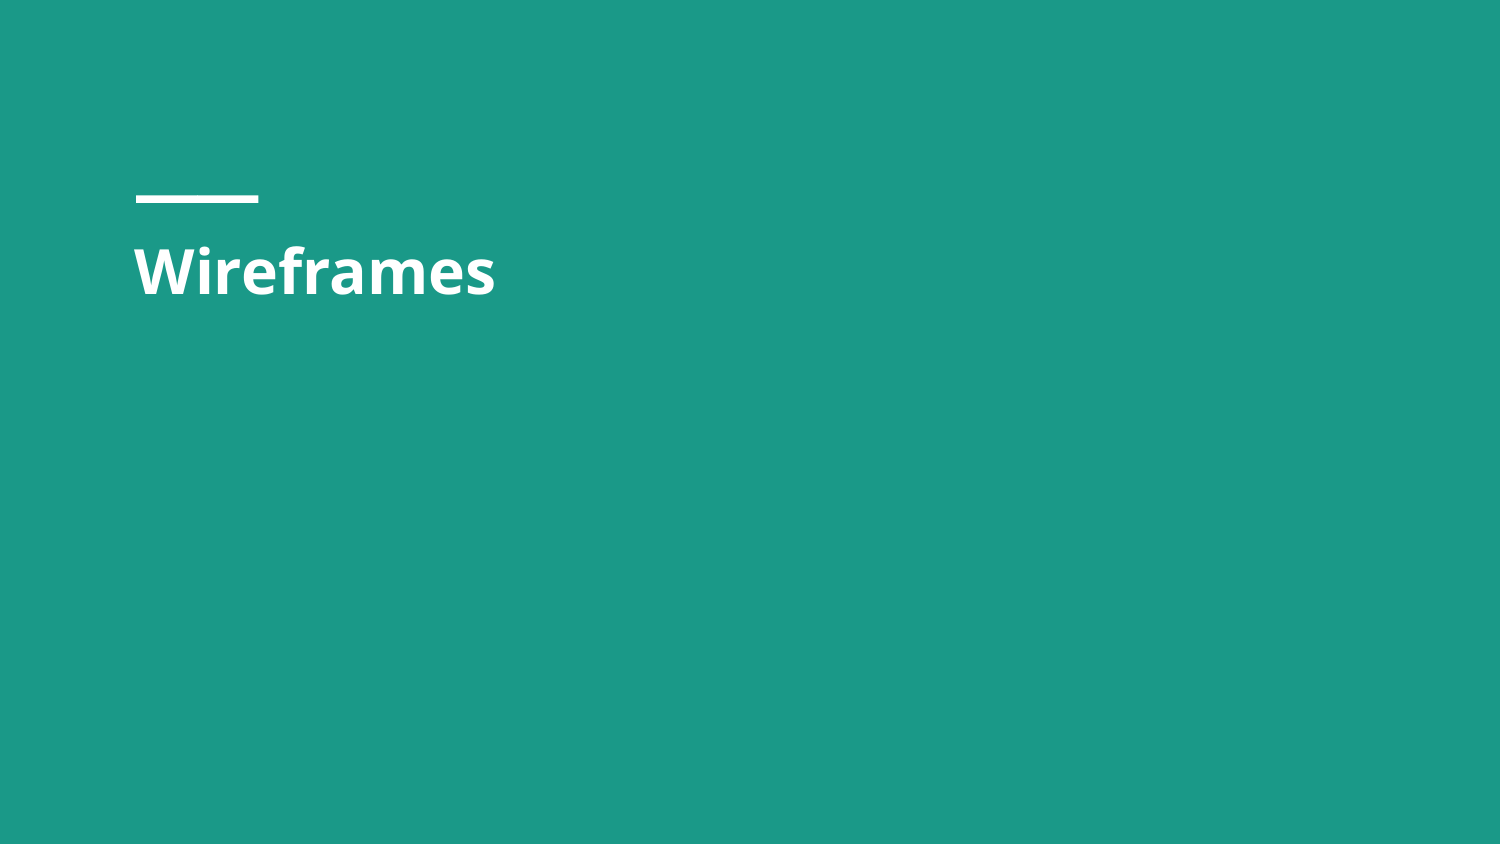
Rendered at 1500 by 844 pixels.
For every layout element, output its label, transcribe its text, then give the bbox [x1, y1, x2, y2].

title Wireframes [119, 216, 1381, 466]
